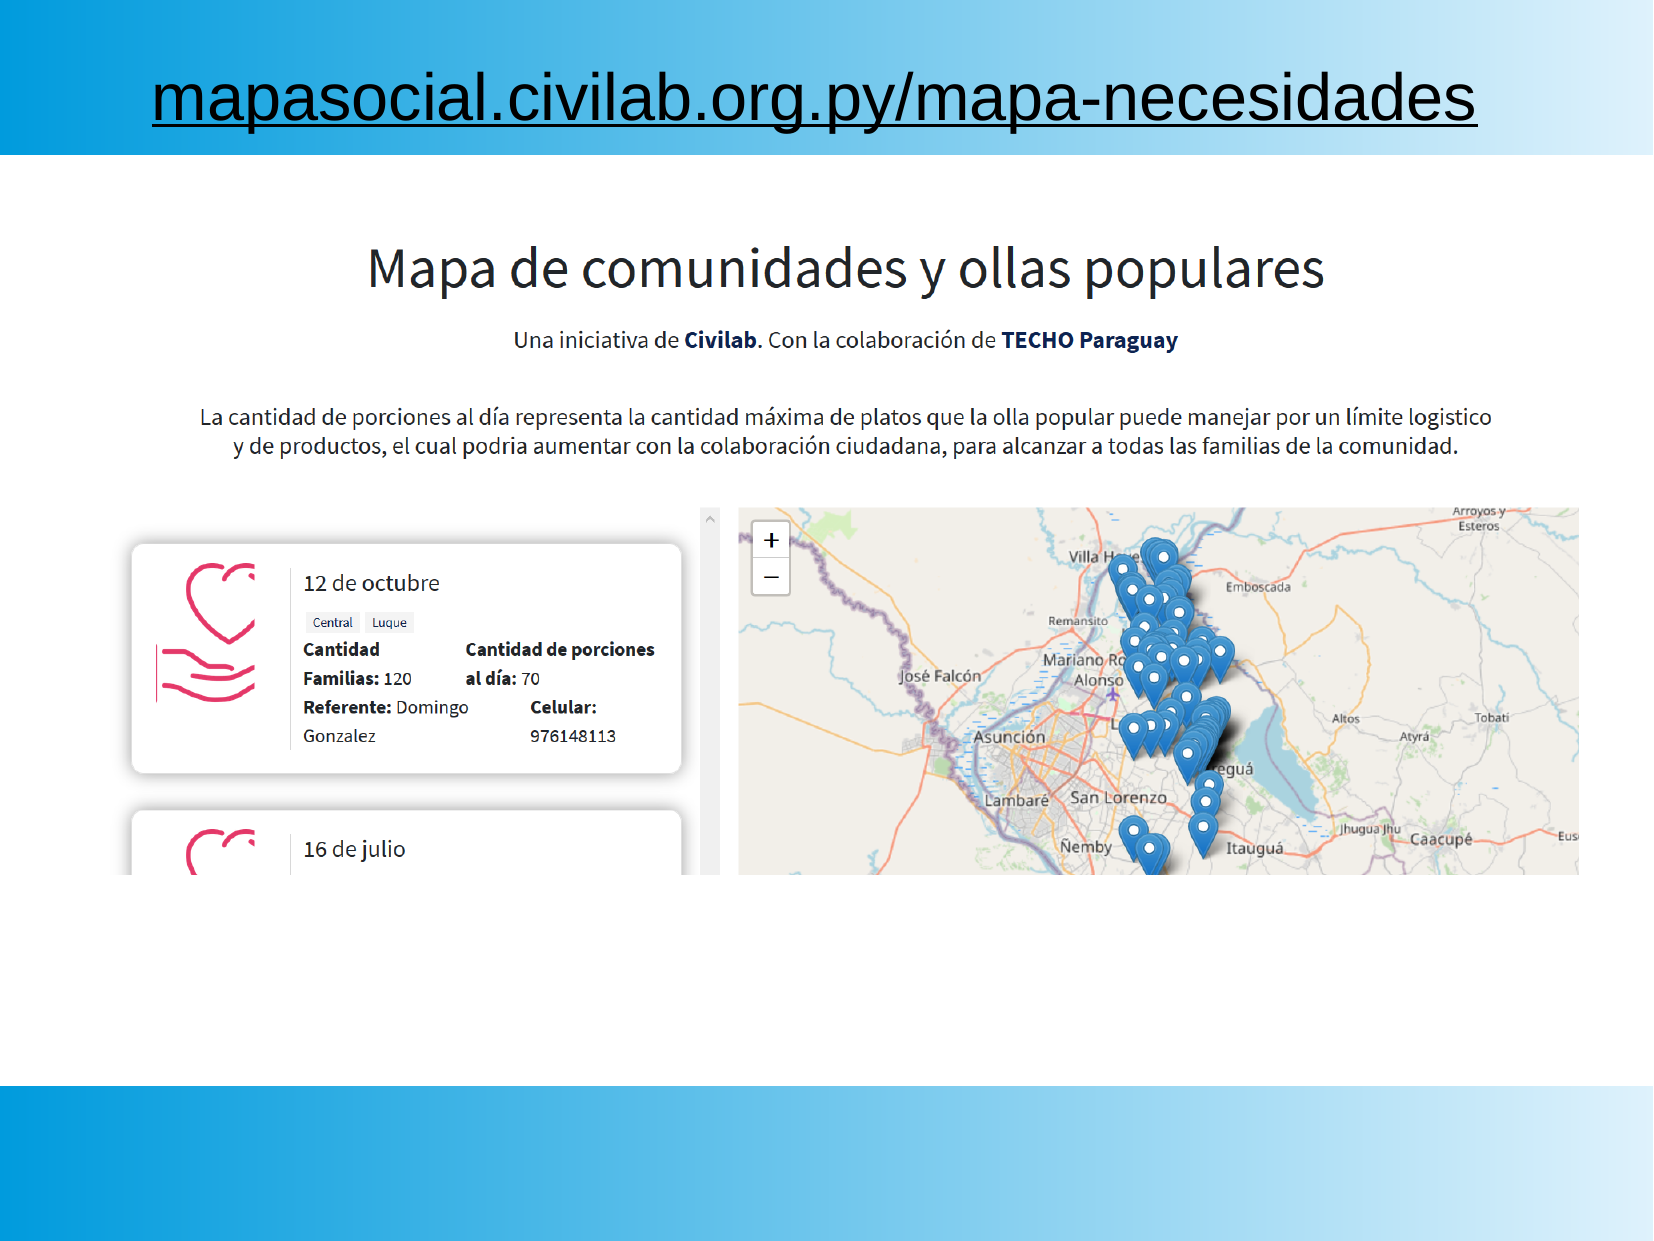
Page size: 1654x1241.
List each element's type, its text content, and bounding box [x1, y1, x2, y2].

title mapasocial.civilab.org.py/mapa-necesidades [70, 0, 1559, 189]
picture [106, 241, 1595, 875]
